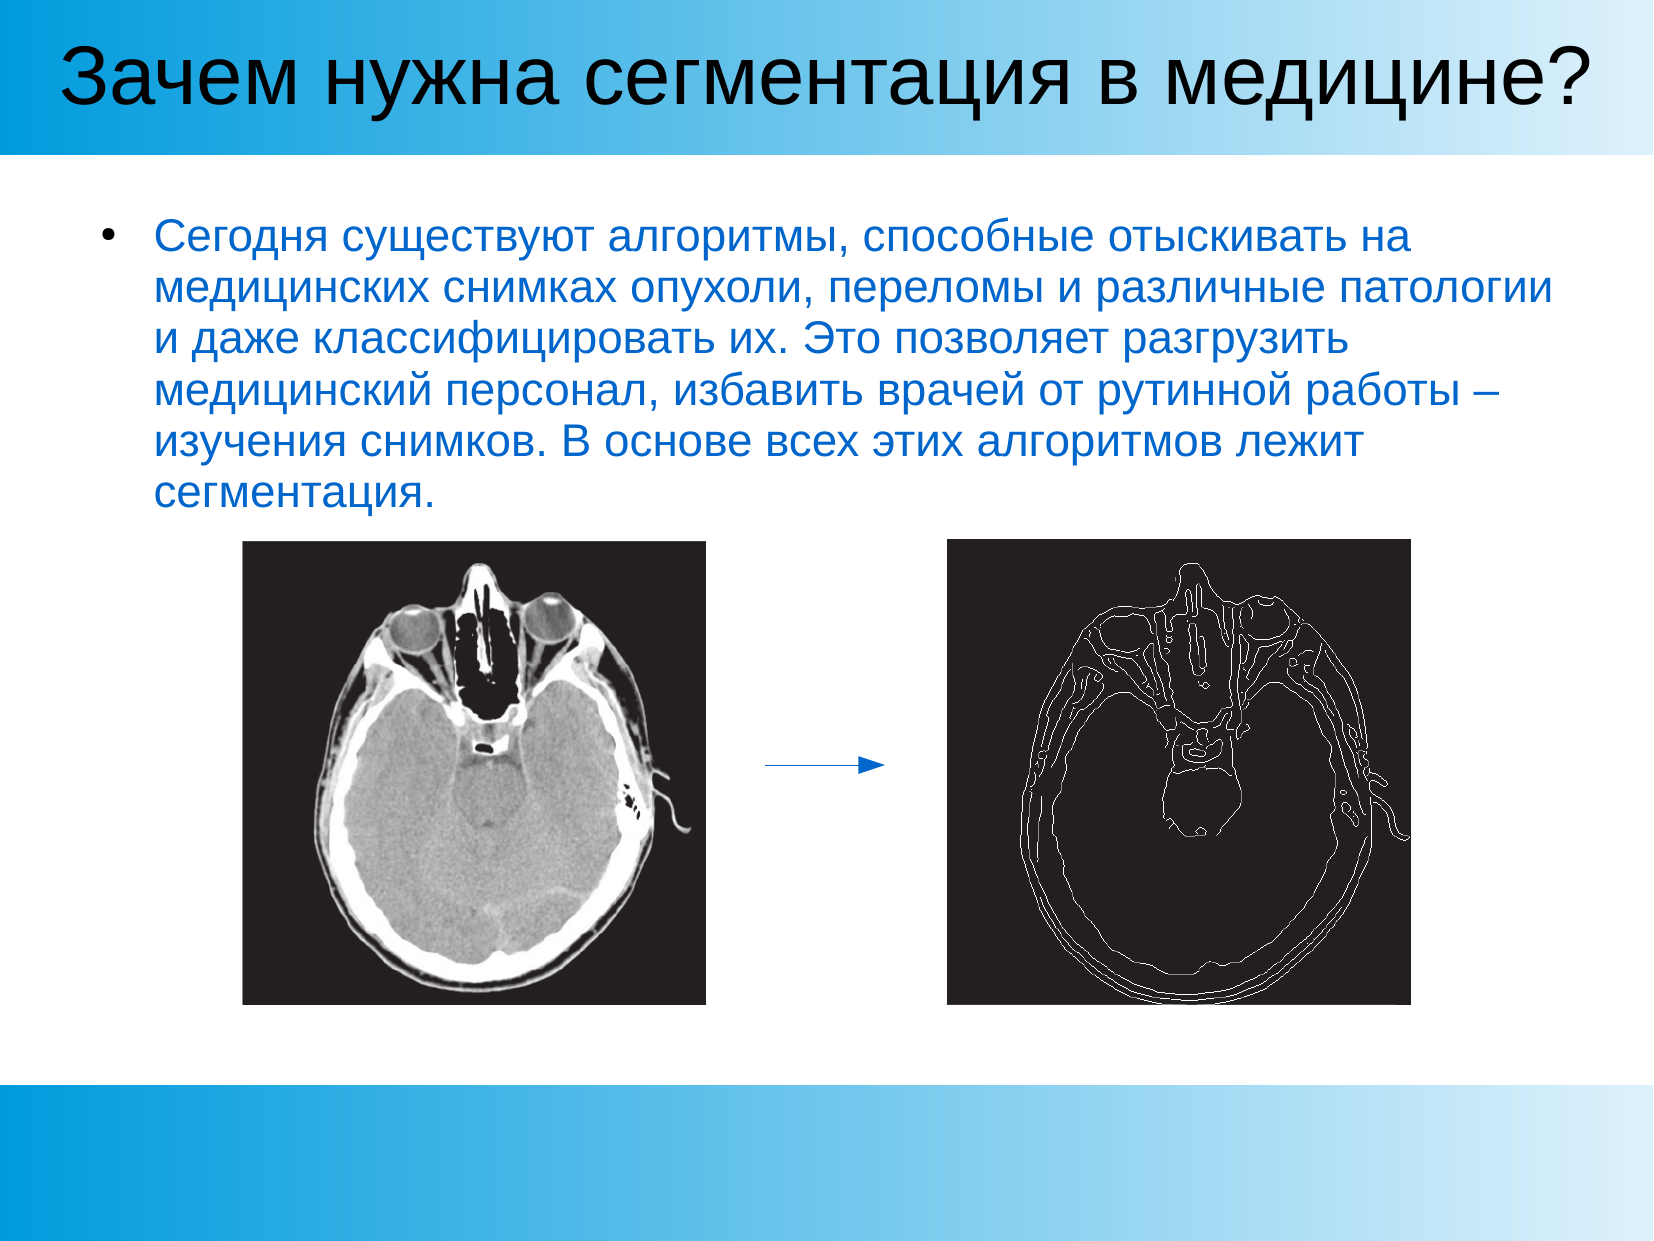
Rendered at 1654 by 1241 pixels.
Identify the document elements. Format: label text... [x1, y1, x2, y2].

list Сегодня существуют алгоритмы, способные отыскивать на медицинских снимках опухоли, переломы и различные патологии и даже классифицировать их. Это позволяет разгрузить медицинский персонал, избавить врачей от рутинной работы – изучения снимков. В основе всех этих алгоритмов лежит сегментация. [82, 210, 1571, 1021]
title Зачем нужна сегментация в медицине? [0, 1, 1654, 151]
picture [945, 539, 1411, 1006]
picture [240, 539, 706, 1006]
